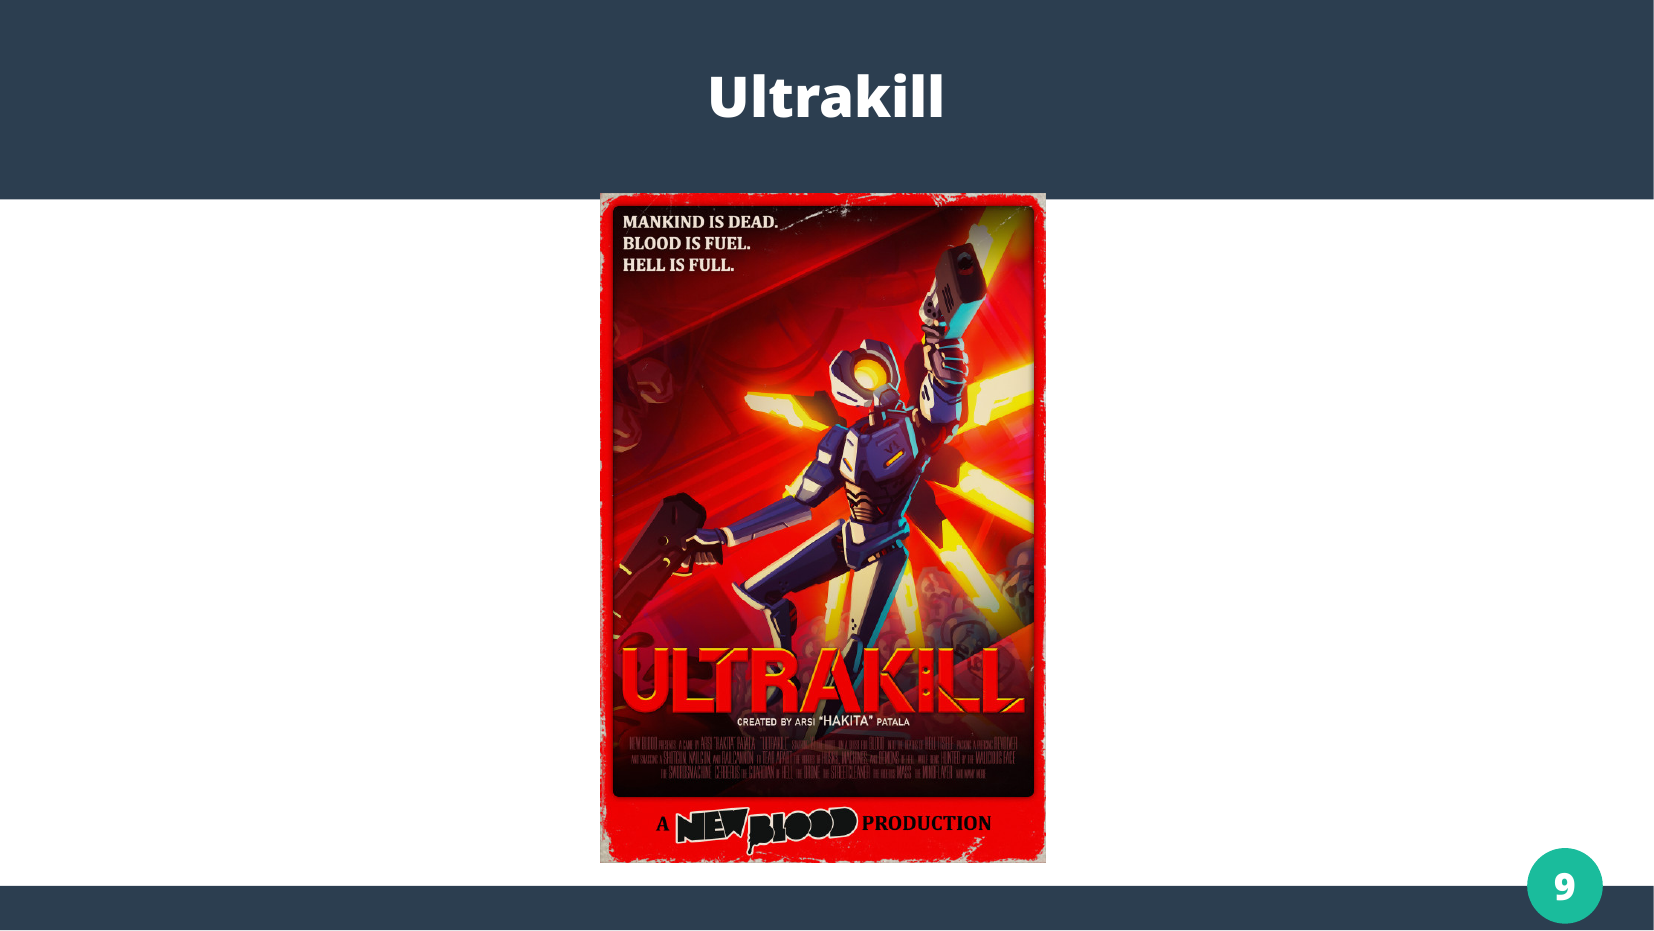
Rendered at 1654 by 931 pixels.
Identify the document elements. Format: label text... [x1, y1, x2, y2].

picture [600, 193, 1046, 863]
title Ultrakill [59, 37, 1595, 156]
